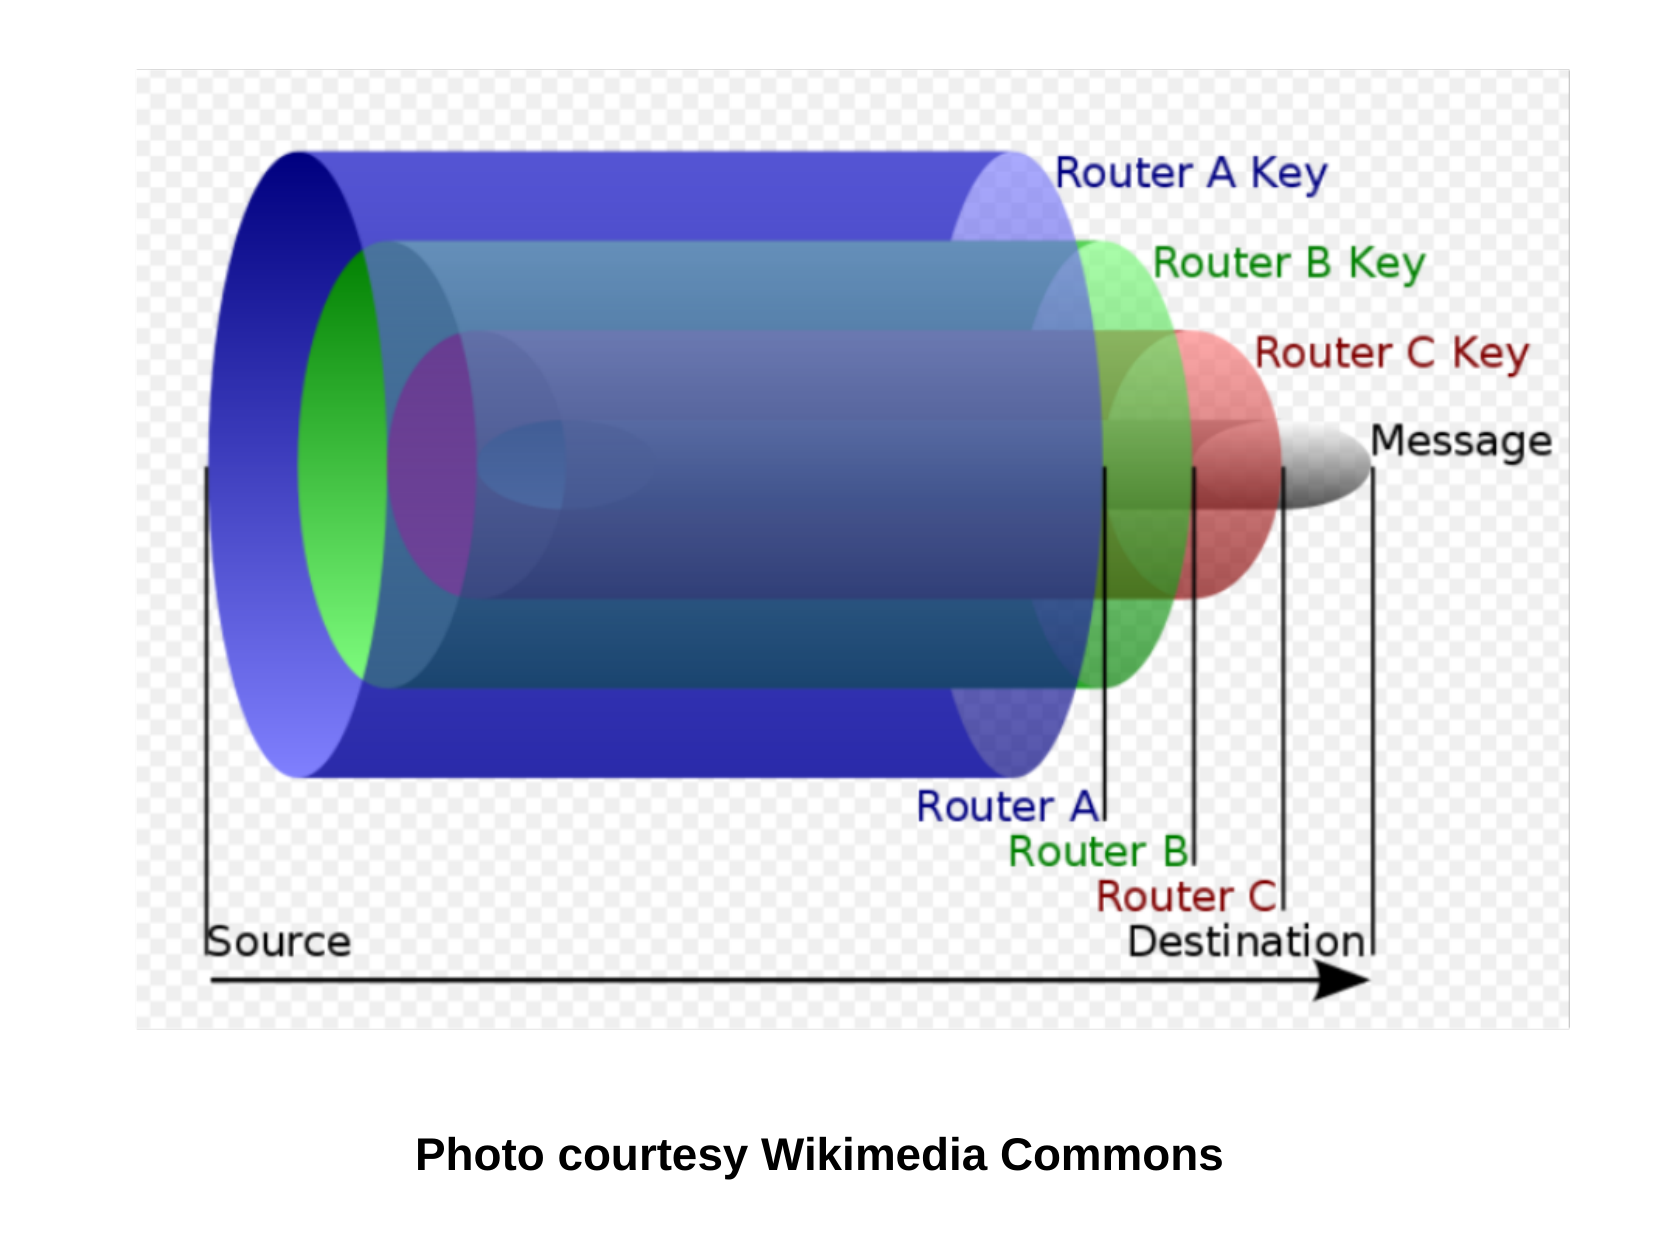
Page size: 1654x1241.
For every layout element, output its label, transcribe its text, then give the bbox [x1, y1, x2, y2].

picture [134, 68, 1571, 1031]
title Photo courtesy Wikimedia Commons [312, 1094, 1328, 1181]
